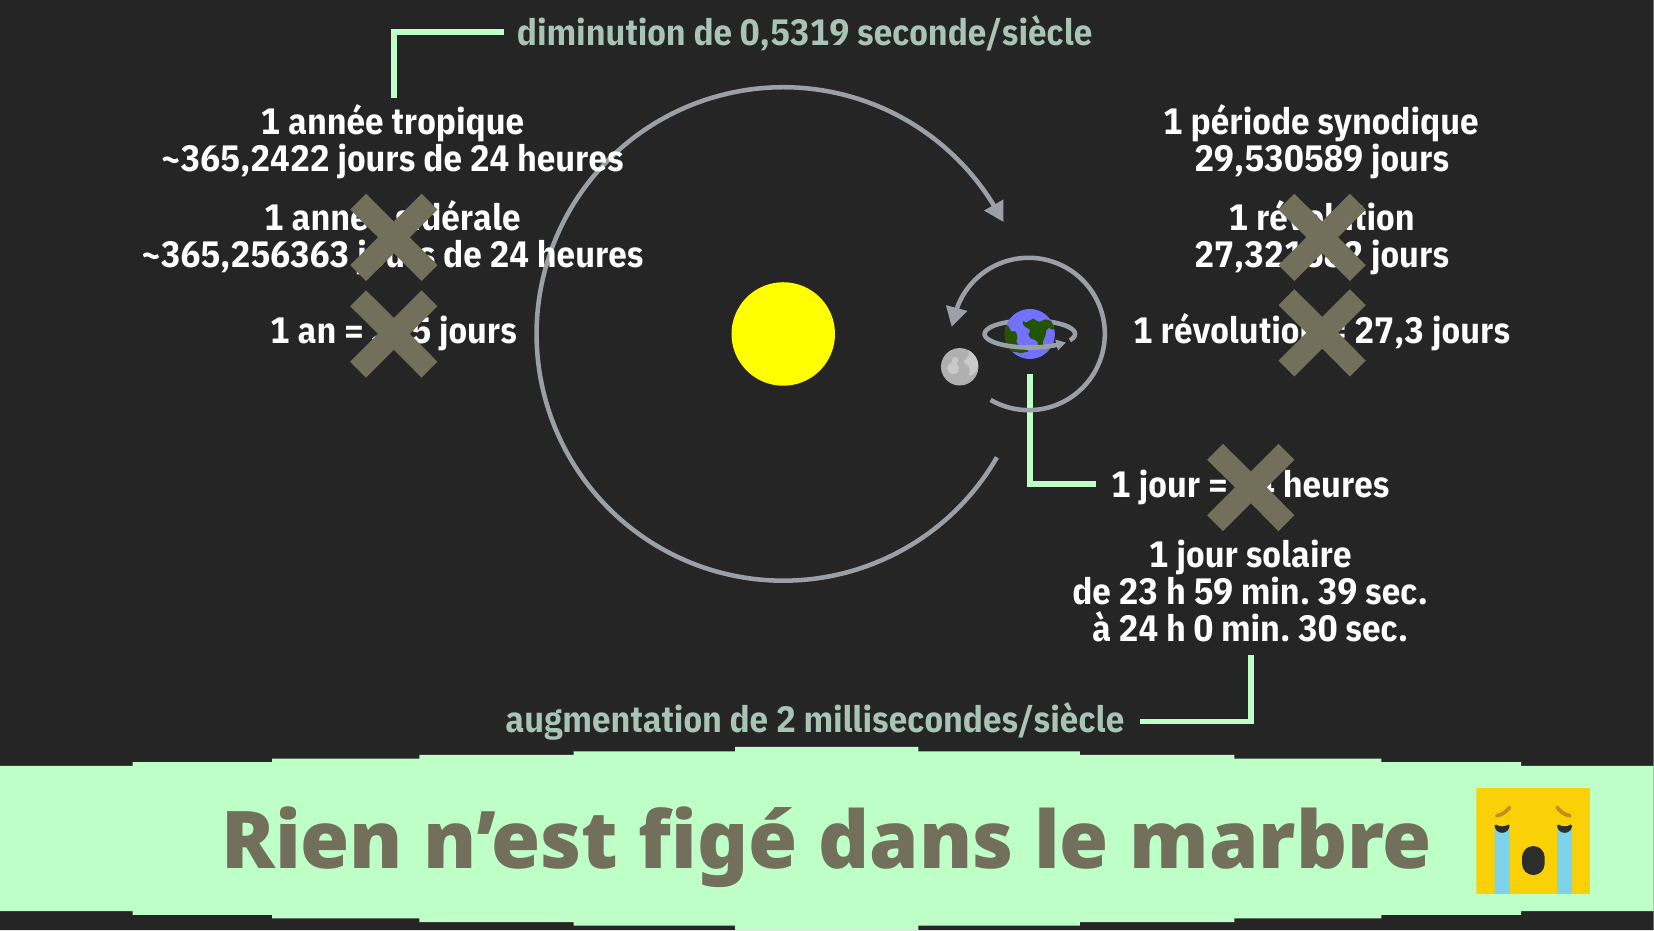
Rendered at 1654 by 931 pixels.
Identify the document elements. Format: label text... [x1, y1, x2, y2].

title Rien n’est figé dans le marbre [54, 783, 1600, 892]
picture [1476, 787, 1591, 894]
picture [143, 0, 1510, 741]
